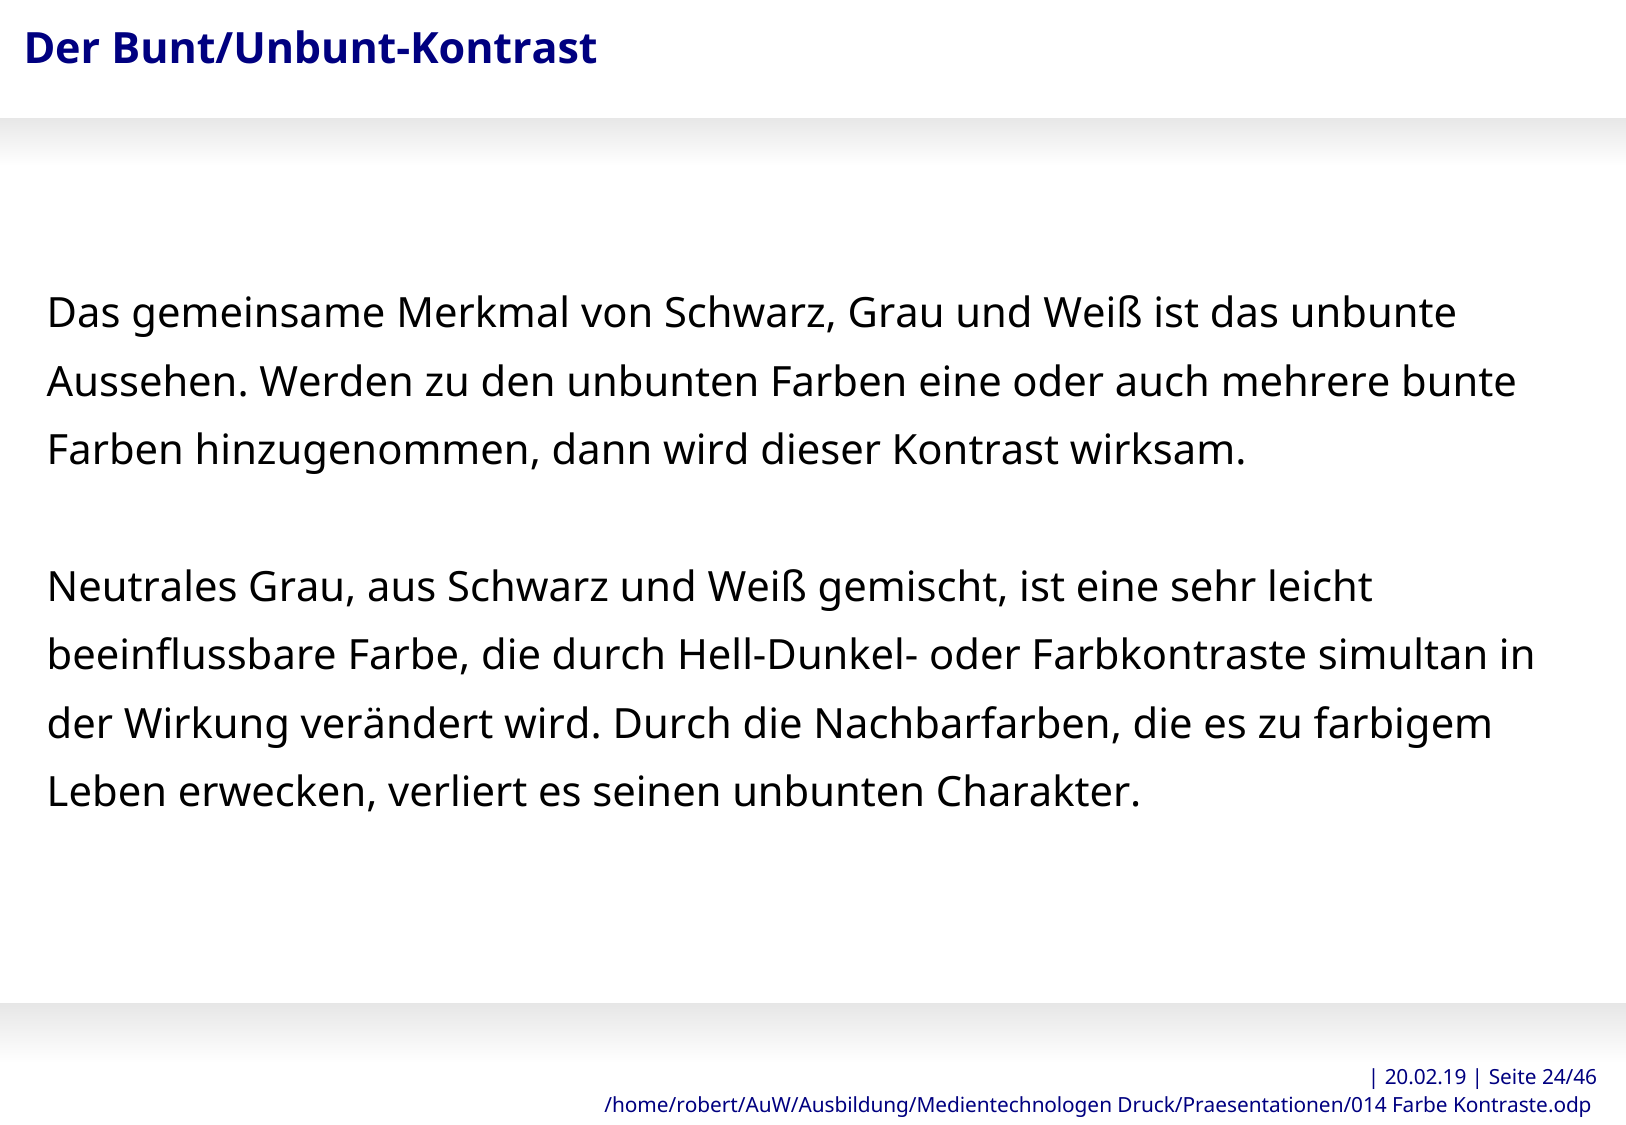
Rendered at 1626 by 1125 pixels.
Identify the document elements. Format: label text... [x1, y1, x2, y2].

title Der Bunt/Unbunt-Kontrast [23, 5, 1600, 154]
list Das gemeinsame Merkmal von Schwarz, Grau und Weiß ist das unbunte Aussehen. Werden zu den unbunten Farben eine oder auch mehrere bunte Farben hinzugenommen, dann wird dieser Kontrast wirksam. Neutrales Grau, aus Schwarz und Weiß gemischt, ist eine sehr leicht beeinflussbare Farbe, die durch Hell-Dunkel- oder Farbkontraste simultan in der Wirkung verändert wird. Durch die Nachbarfarben, die es zu farbigem Leben erwecken, verliert es seinen unbunten Charakter. [0, 271, 1565, 912]
